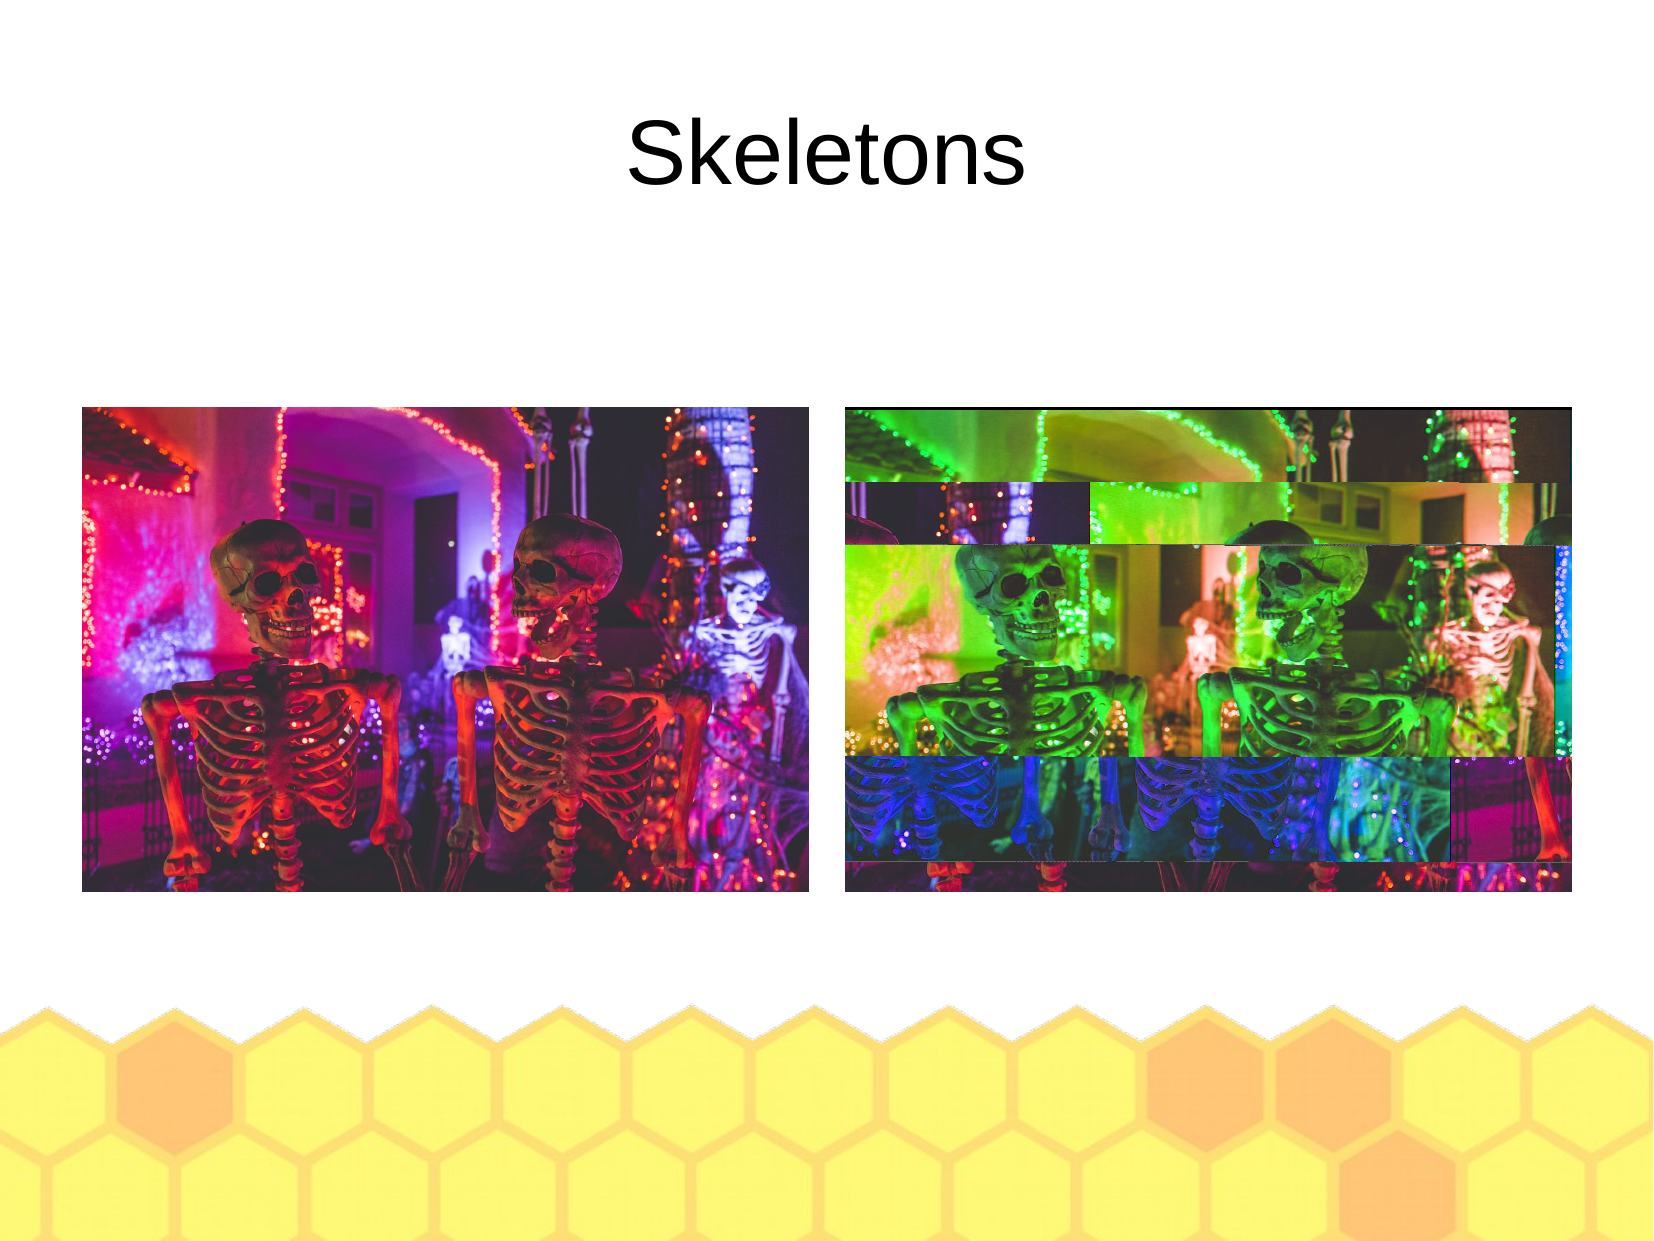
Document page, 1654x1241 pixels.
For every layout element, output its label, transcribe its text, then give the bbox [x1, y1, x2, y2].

title Skeletons [82, 49, 1571, 257]
picture [845, 407, 1572, 892]
picture [0, 1001, 1654, 1241]
picture [82, 407, 809, 892]
